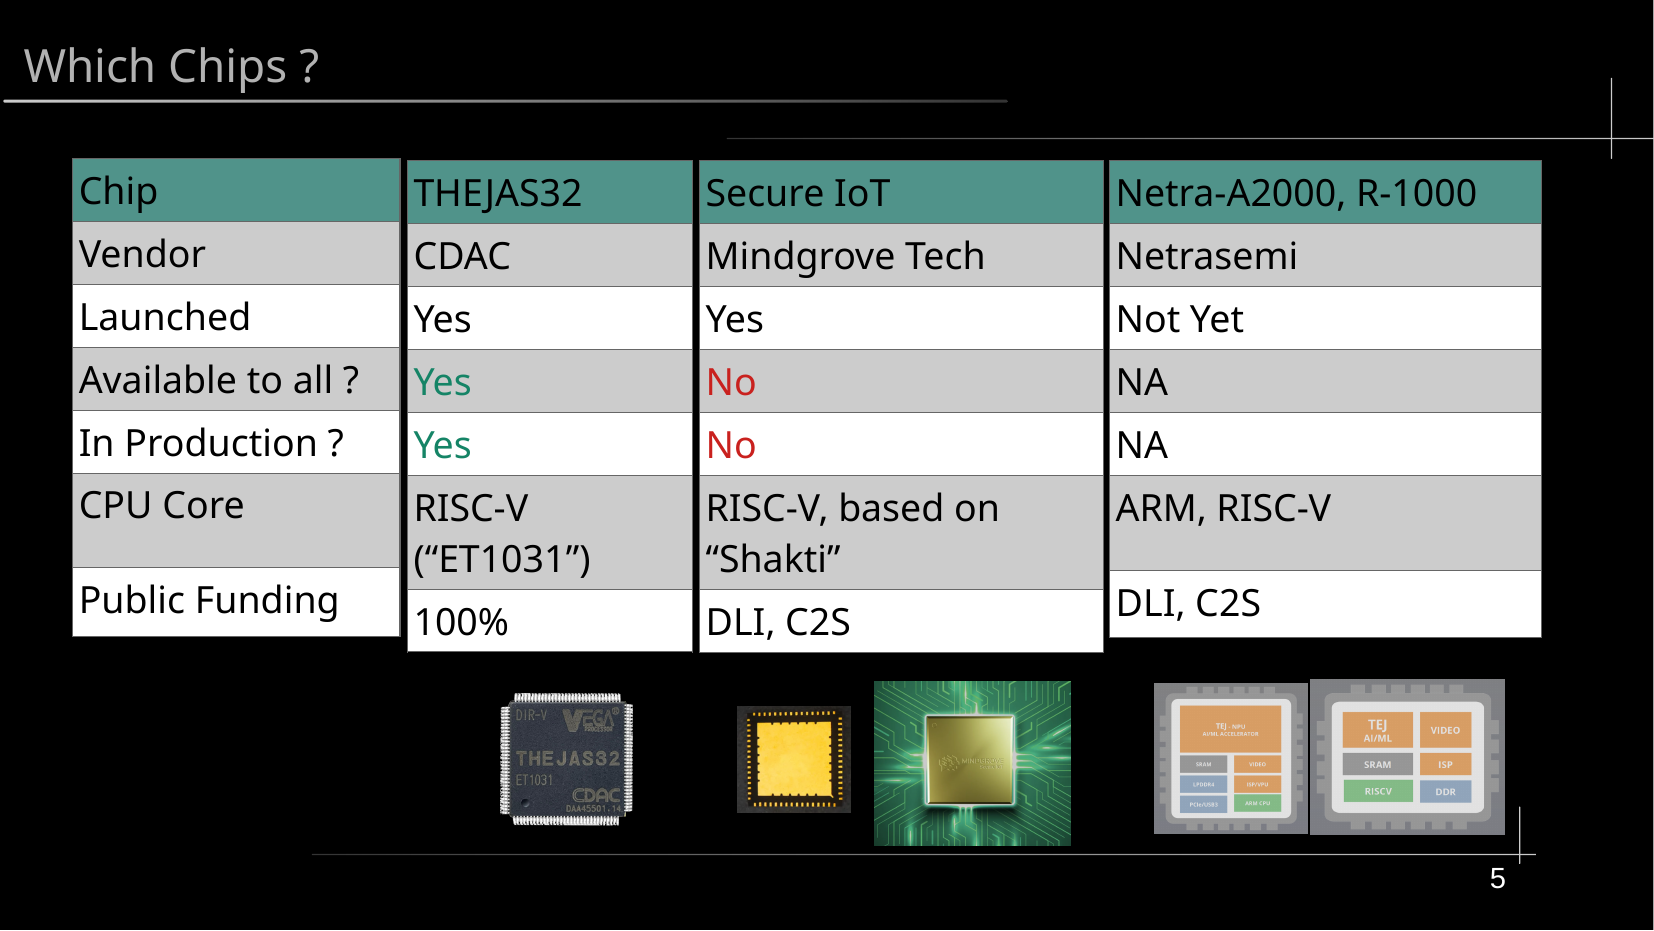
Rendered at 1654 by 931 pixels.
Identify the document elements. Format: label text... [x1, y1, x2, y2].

table_cell DLI, C2S [1110, 571, 1541, 637]
table_cell DLI, C2S [700, 590, 1103, 652]
table_cell ARM, RISC-V [1110, 476, 1541, 570]
table_cell Netrasemi [1110, 224, 1541, 286]
table_cell Available to all ? [73, 348, 399, 410]
table_cell RISC-V, based on “Shakti” [700, 476, 1103, 589]
table_cell Public Funding [73, 568, 399, 636]
picture [1154, 683, 1308, 834]
table_header Chip [73, 159, 399, 221]
table_cell 100% [408, 590, 692, 651]
picture [874, 681, 1071, 846]
table_cell No [700, 413, 1103, 475]
table_cell Yes [408, 350, 692, 412]
table_cell NA [1110, 413, 1541, 475]
title Which Chips ? [23, 11, 1589, 119]
table_cell Launched [73, 285, 399, 347]
table_cell CDAC [408, 224, 692, 286]
table_cell Yes [700, 287, 1103, 349]
table_cell Not Yet [1110, 287, 1541, 349]
table_cell Yes [408, 413, 692, 475]
picture [500, 692, 633, 826]
table_cell Mindgrove Tech [700, 224, 1103, 286]
picture [737, 706, 851, 813]
table_cell Vendor [73, 222, 399, 284]
table_cell In Production ? [73, 411, 399, 473]
picture [1310, 679, 1505, 836]
table_header THEJAS32 [408, 161, 692, 223]
table_cell RISC-V (“ET1031”) [408, 476, 692, 589]
table_cell Yes [408, 287, 692, 349]
table_cell CPU Core [73, 474, 399, 567]
table_header Netra-A2000, R-1000 [1110, 161, 1541, 223]
table_header Secure IoT [700, 161, 1103, 223]
table_cell NA [1110, 350, 1541, 412]
table_cell No [700, 350, 1103, 412]
